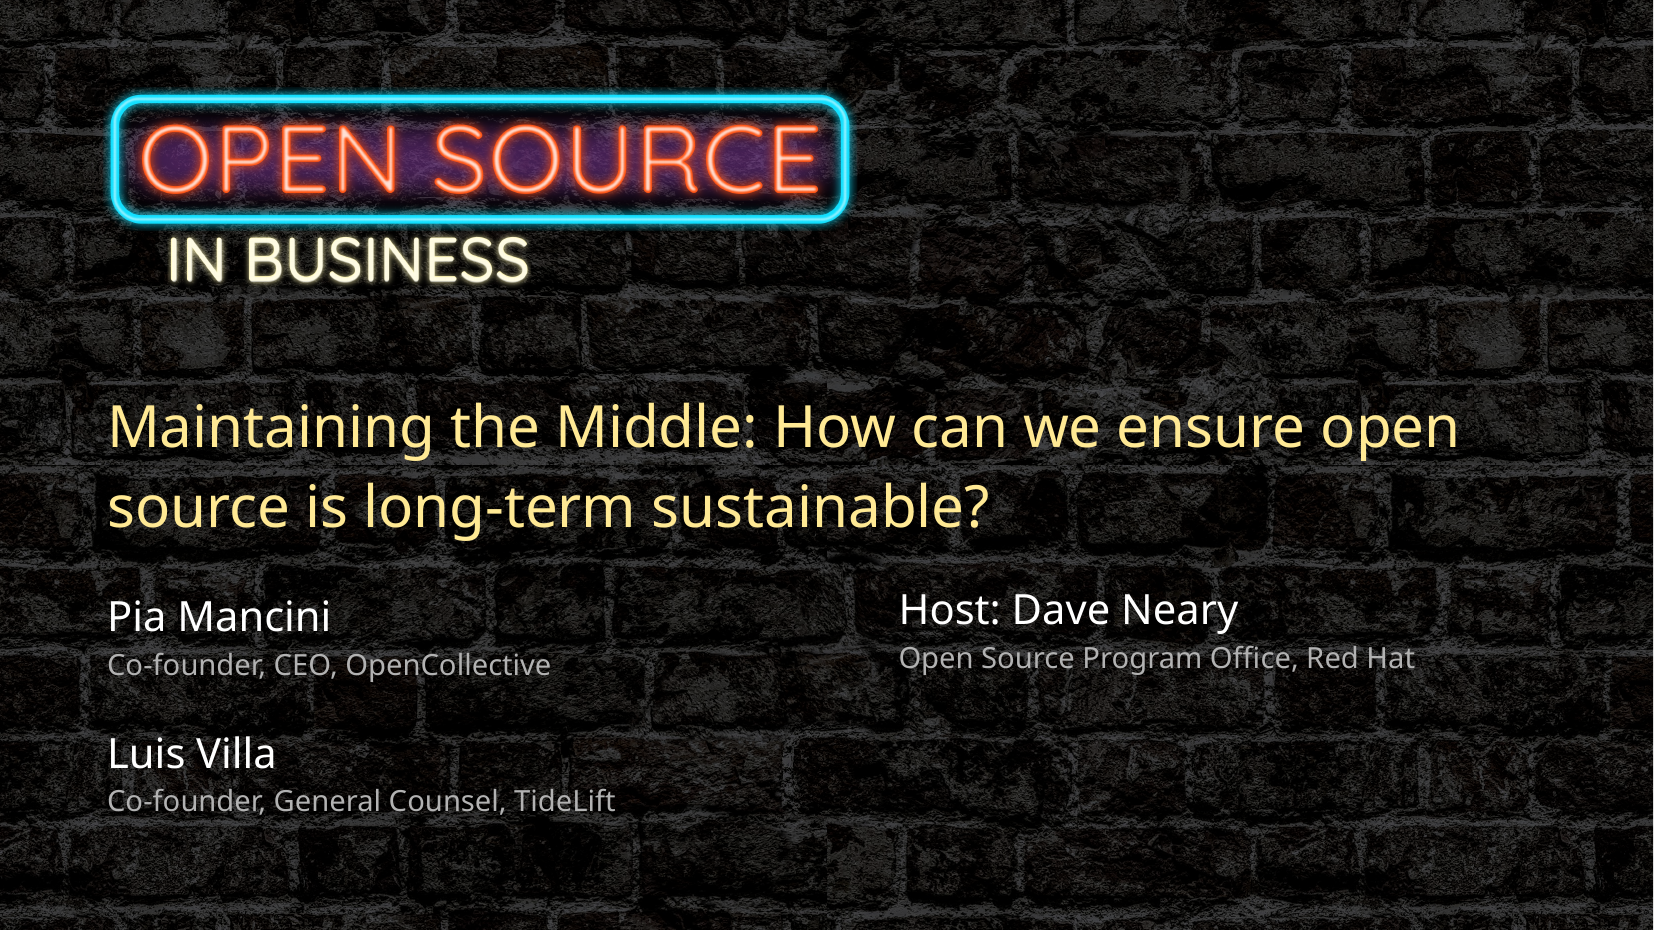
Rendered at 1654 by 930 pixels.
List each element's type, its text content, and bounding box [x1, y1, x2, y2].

picture [0, 0, 1654, 930]
text_box Host: Dave Neary Open Source Program Office, Red Hat [898, 579, 1585, 885]
subtitle Pia Mancini Co-founder, CEO, OpenCollective Luis Villa Co-founder, General Counsel, TideLift [107, 587, 811, 900]
title Maintaining the Middle: How can we ensure open source is long-term sustainable? [107, 385, 1546, 545]
